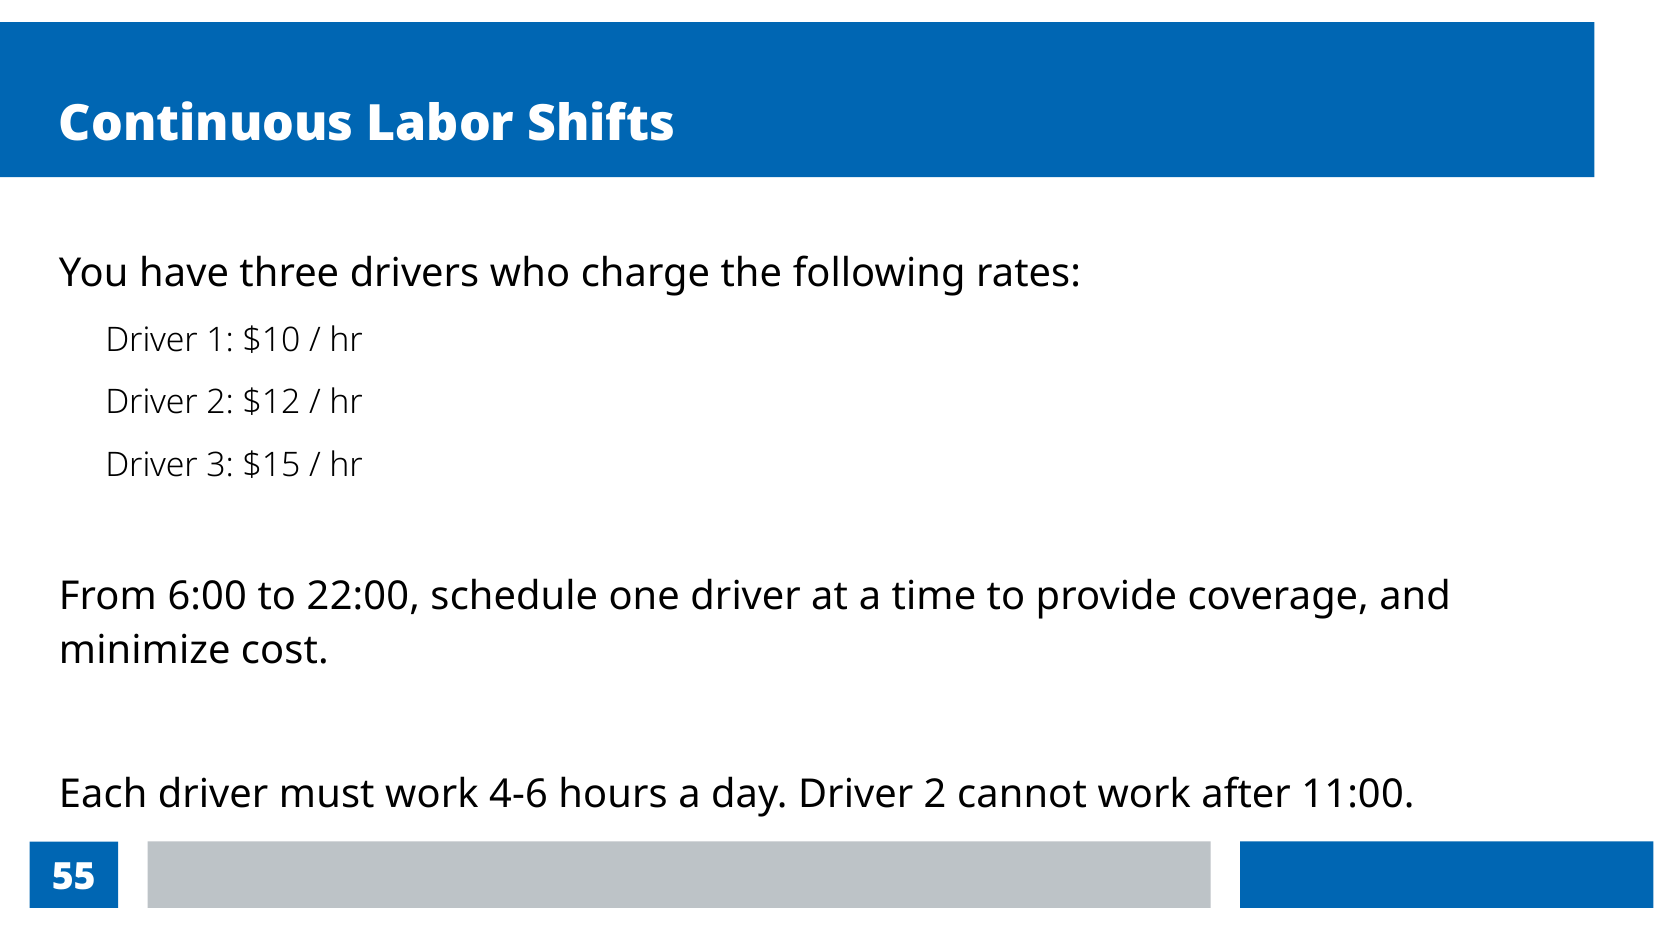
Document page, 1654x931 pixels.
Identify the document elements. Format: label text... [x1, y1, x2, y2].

list You have three drivers who charge the following rates: Driver 1: $10 / hr Driver 2: $12 / hr Driver 3: $15 / hr From 6:00 to 22:00, schedule one driver at a time to provide coverage, and minimize cost. Each driver must work 4-6 hours a day. Driver 2 cannot work after 11:00. [59, 243, 1565, 820]
title Continuous Labor Shifts [59, 44, 1595, 156]
